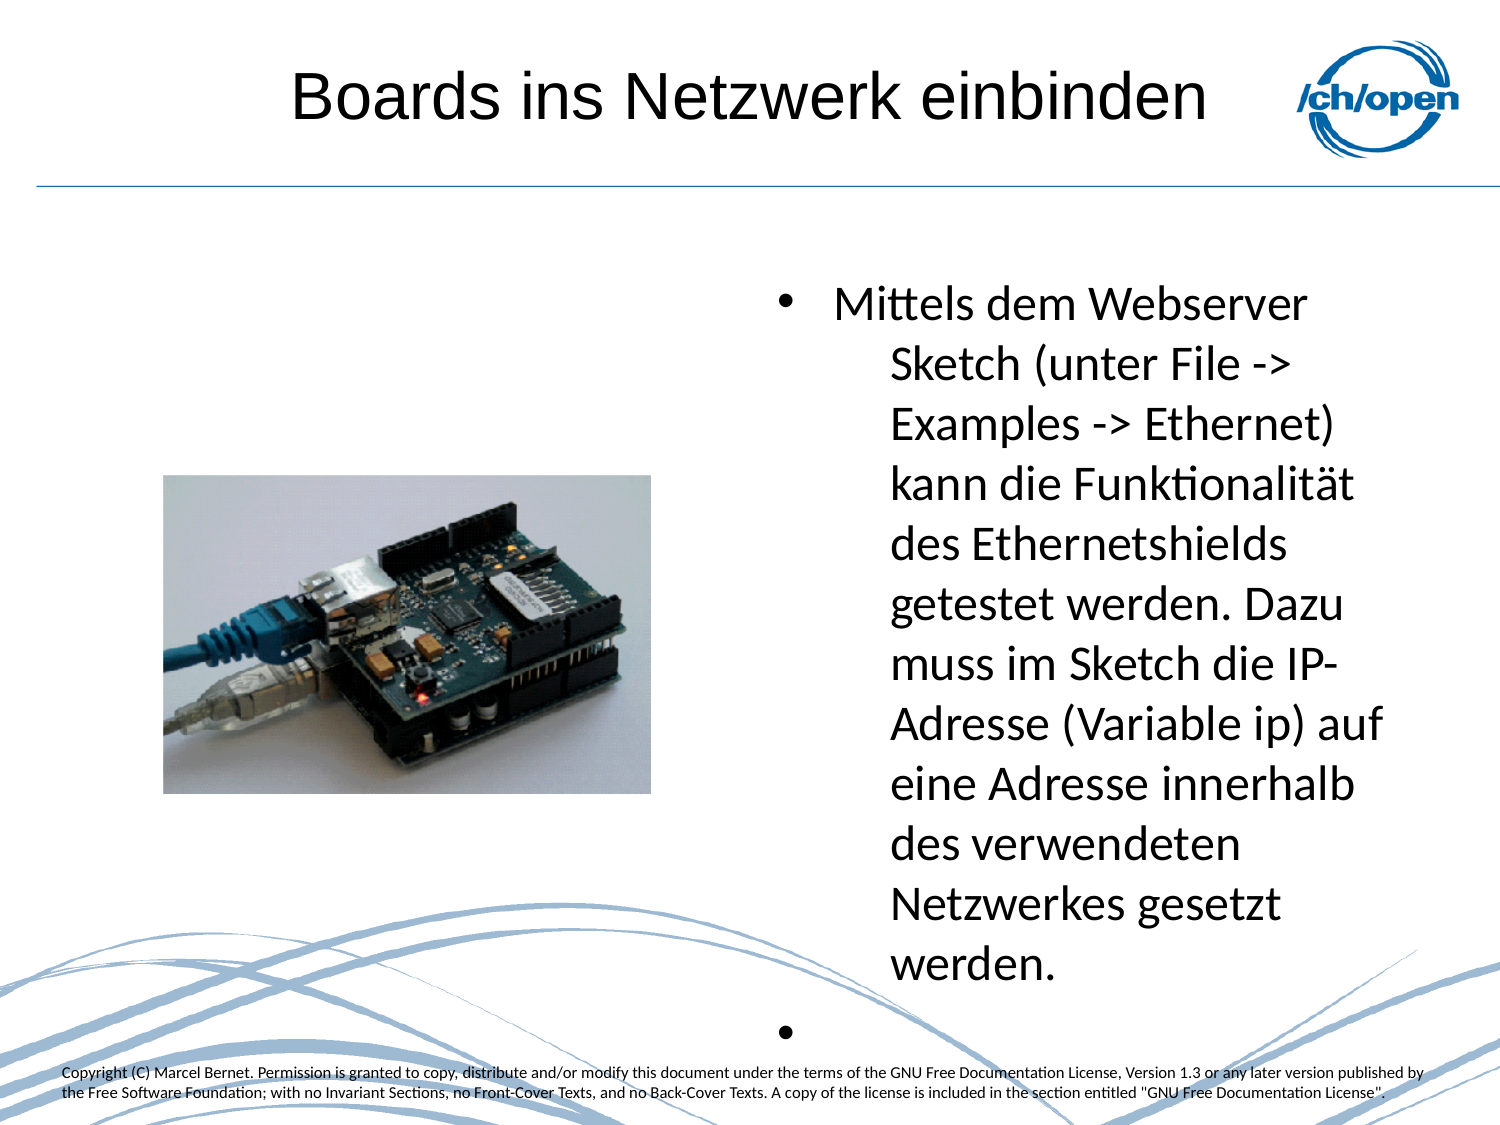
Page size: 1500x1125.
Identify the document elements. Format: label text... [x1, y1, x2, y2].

picture [162, 474, 651, 794]
list Mittels dem Webserver Sketch (unter File -> Examples -> Ethernet) kann die Funktionalität des Ethernetshields getestet werden. Dazu muss im Sketch die IP-Adresse (Variable ip) auf eine Adresse innerhalb des verwendeten Netzwerkes gesetzt werden. [762, 262, 1426, 1005]
title Boards ins Netzwerk einbinden [75, 45, 1426, 165]
